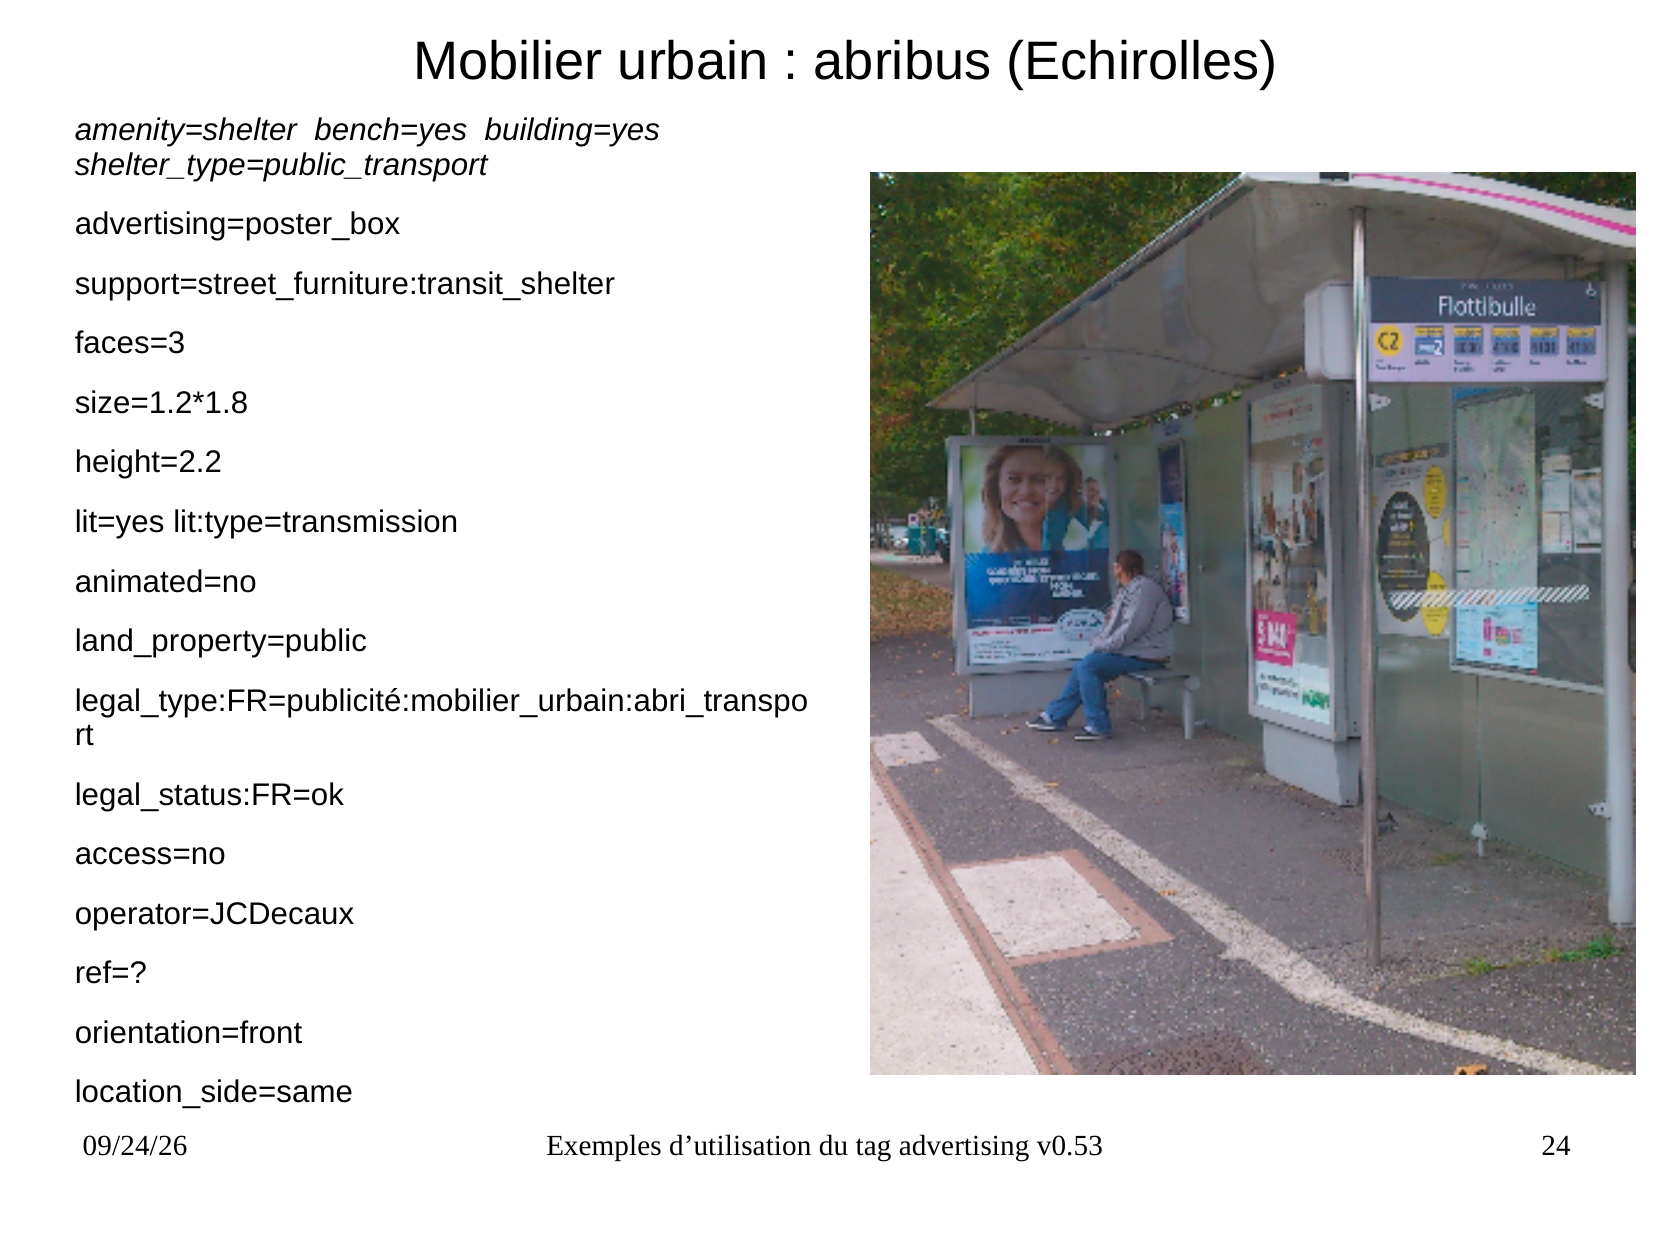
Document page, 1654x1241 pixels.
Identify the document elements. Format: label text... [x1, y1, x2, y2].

text_box amenity=shelter bench=yes building=yes shelter_type=public_transport advertising=poster_box support=street_furniture:transit_shelter faces=3 size=1.2*1.8 height=2.2 lit=yes lit:type=transmission animated=no land_property=public legal_type:FR=publicité:mobilier_urbain:abri_transport legal_status:FR=ok access=no operator=JCDecaux ref=? orientation=front location_side=same [60, 105, 833, 1167]
picture [870, 172, 1636, 1075]
title Mobilier urbain : abribus (Echirolles) [101, 0, 1591, 122]
